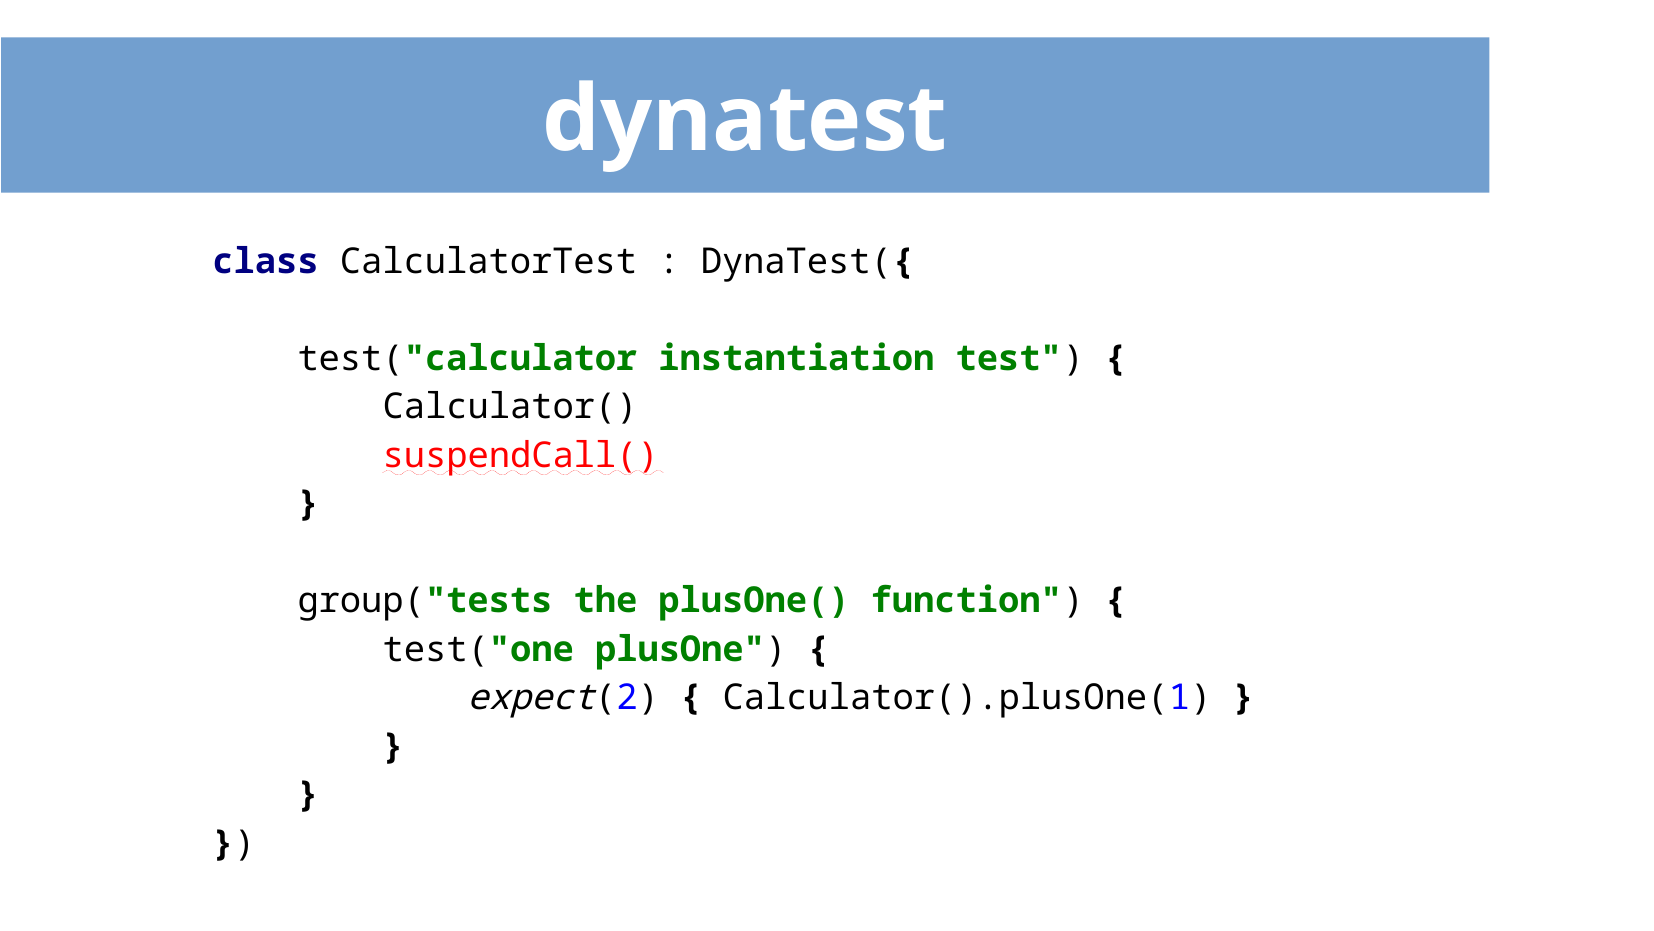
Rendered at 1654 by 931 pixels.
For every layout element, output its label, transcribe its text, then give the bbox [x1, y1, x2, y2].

list class CalculatorTest : DynaTest({ test("calculator instantiation test") { Calculator() suspendCall() } group("tests the plusOne() function") { test("one plusOne") { expect(2) { Calculator().plusOne(1) } } } }) [212, 235, 1480, 871]
title dynatest [1, 37, 1490, 193]
